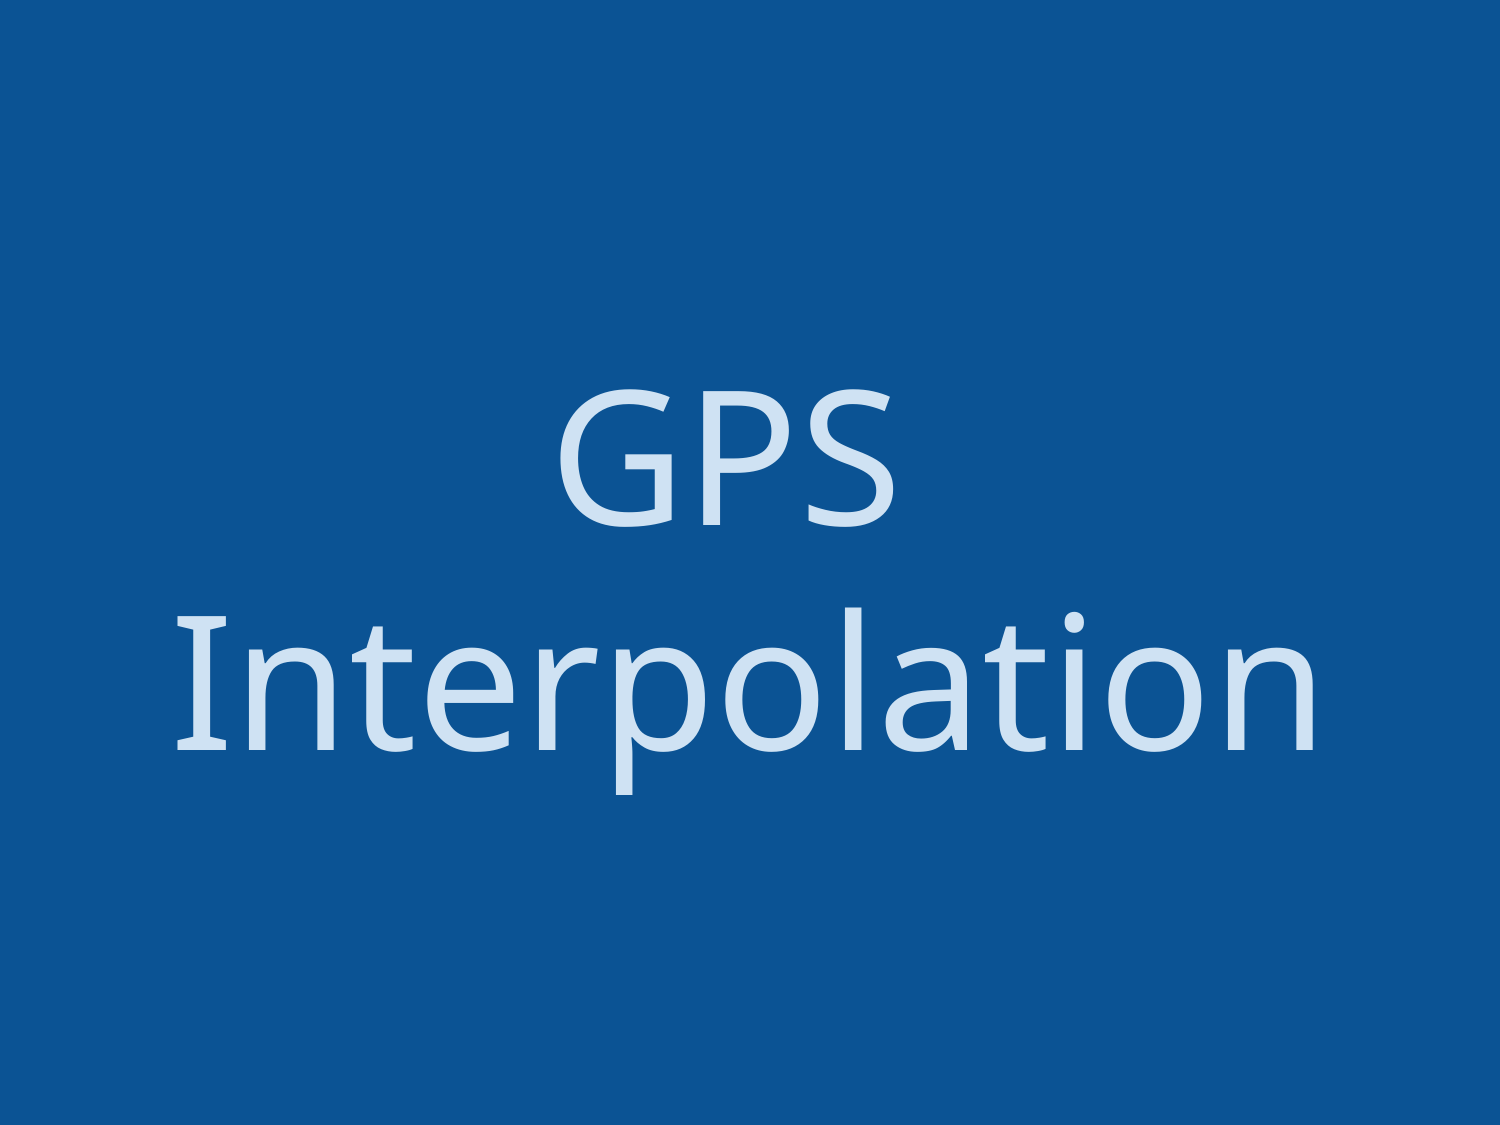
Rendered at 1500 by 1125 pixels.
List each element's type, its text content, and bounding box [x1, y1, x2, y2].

title GPS Interpolation [51, 470, 1449, 655]
